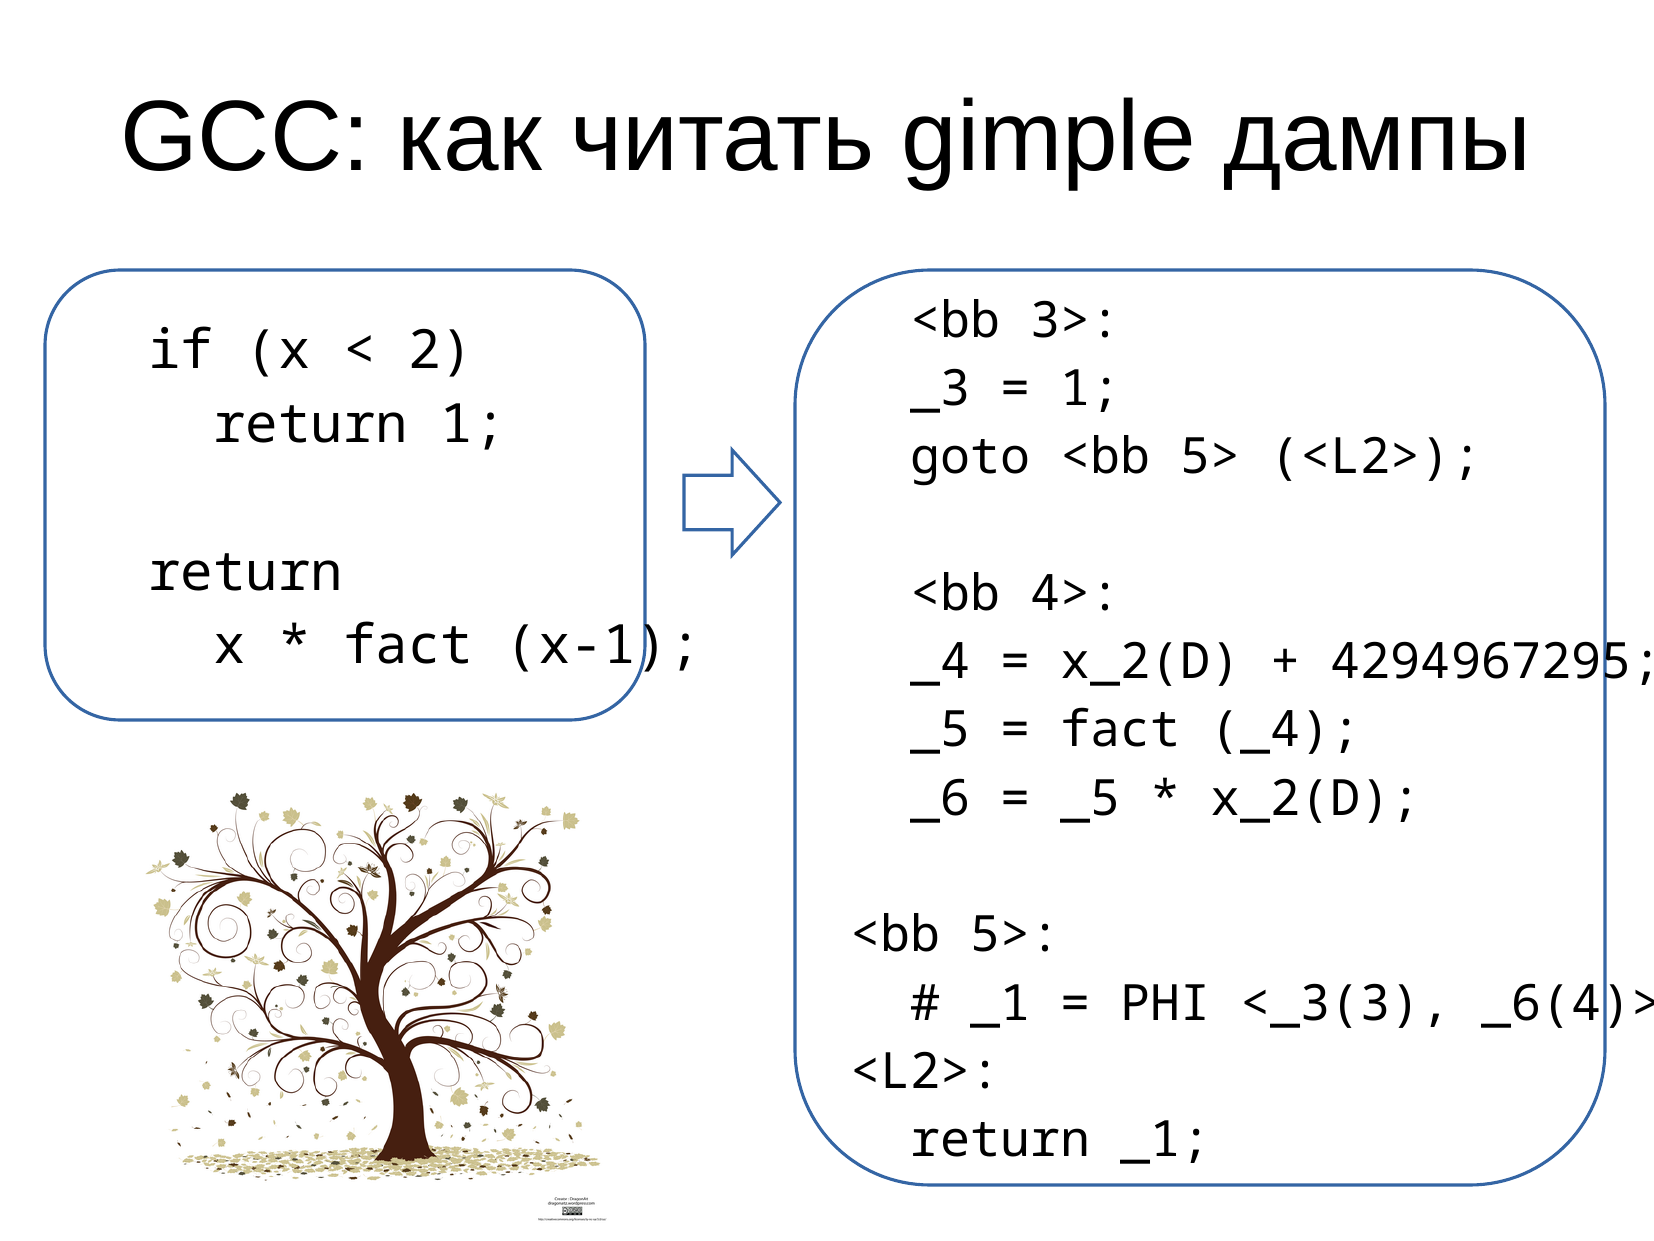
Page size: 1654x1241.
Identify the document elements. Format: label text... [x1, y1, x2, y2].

text_box <bb 3>: _3 = 1; goto <bb 5> (<L2>); <bb 4>: _4 = x_2(D) + 4294967295; _5 = fact (_4); _6 = _5 * x_2(D); <bb 5>: # _1 = PHI <_3(3), _6(4)> <L2>: return _1; [795, 270, 1606, 1186]
text_box [683, 450, 781, 556]
title GCC: как читать gimple дампы [82, 26, 1571, 234]
text_box if (x < 2) return 1; return x * fact (x-1); [45, 270, 646, 721]
picture [135, 750, 609, 1224]
